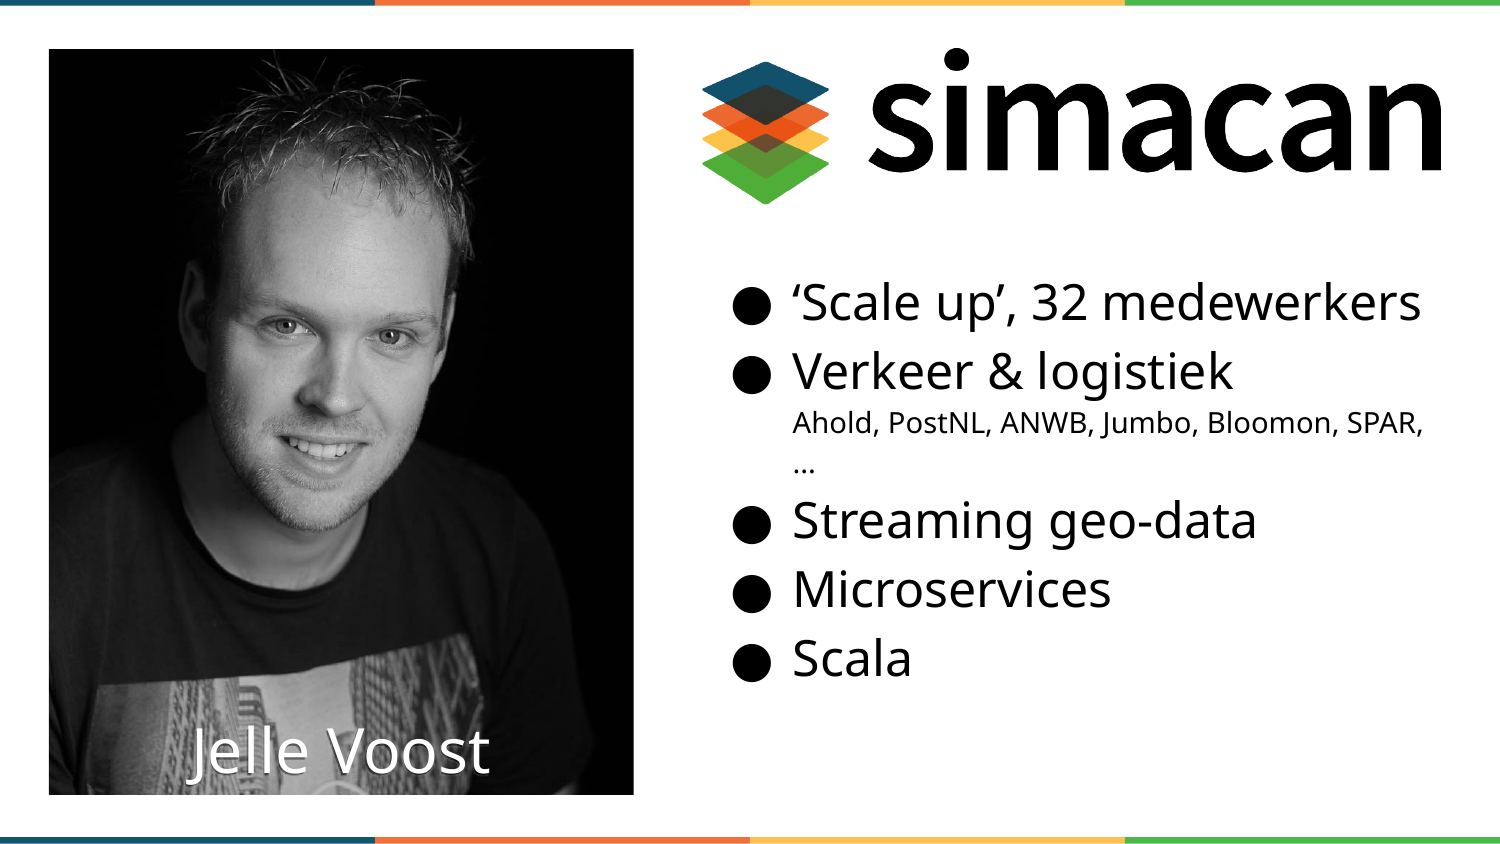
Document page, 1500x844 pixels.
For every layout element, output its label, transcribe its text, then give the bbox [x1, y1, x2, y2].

text_box ‘Scale up’, 32 medewerkers Verkeer & logistiek Ahold, PostNL, ANWB, Jumbo, Bloomon, SPAR, ... Streaming geo-data Microservices Scala [702, 246, 1441, 795]
text_box [0, 837, 1500, 844]
text_box [0, 0, 1500, 6]
picture [702, 48, 1441, 205]
picture [48, 49, 634, 695]
text_box Jelle Voost [48, 695, 634, 795]
